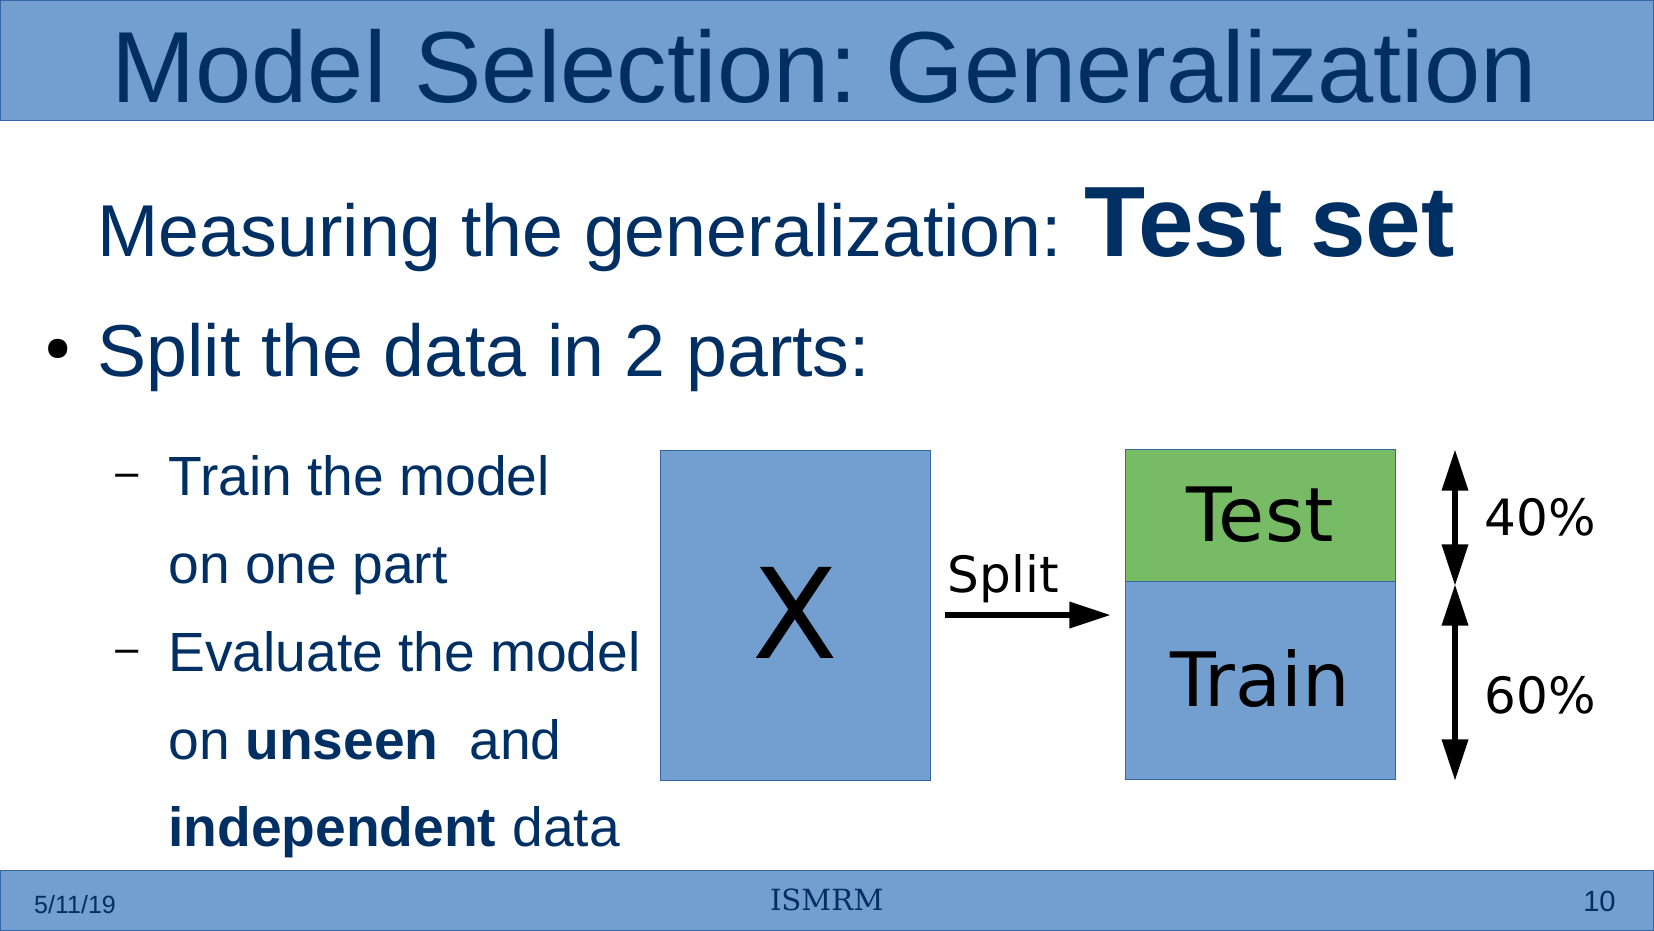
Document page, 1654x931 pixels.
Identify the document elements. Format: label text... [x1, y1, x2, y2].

text_box 60% [1470, 660, 1636, 734]
title Model Selection: Generalization [0, 15, 1651, 121]
list Measuring the generalization: Test set Split the data in 2 parts: Train the model on one part Evaluate the model on unseen and independent data [26, 165, 1516, 811]
text_box X [660, 450, 931, 781]
text_box 40% [1470, 481, 1636, 555]
text_box Test [1125, 449, 1396, 581]
text_box Train [1125, 581, 1396, 780]
